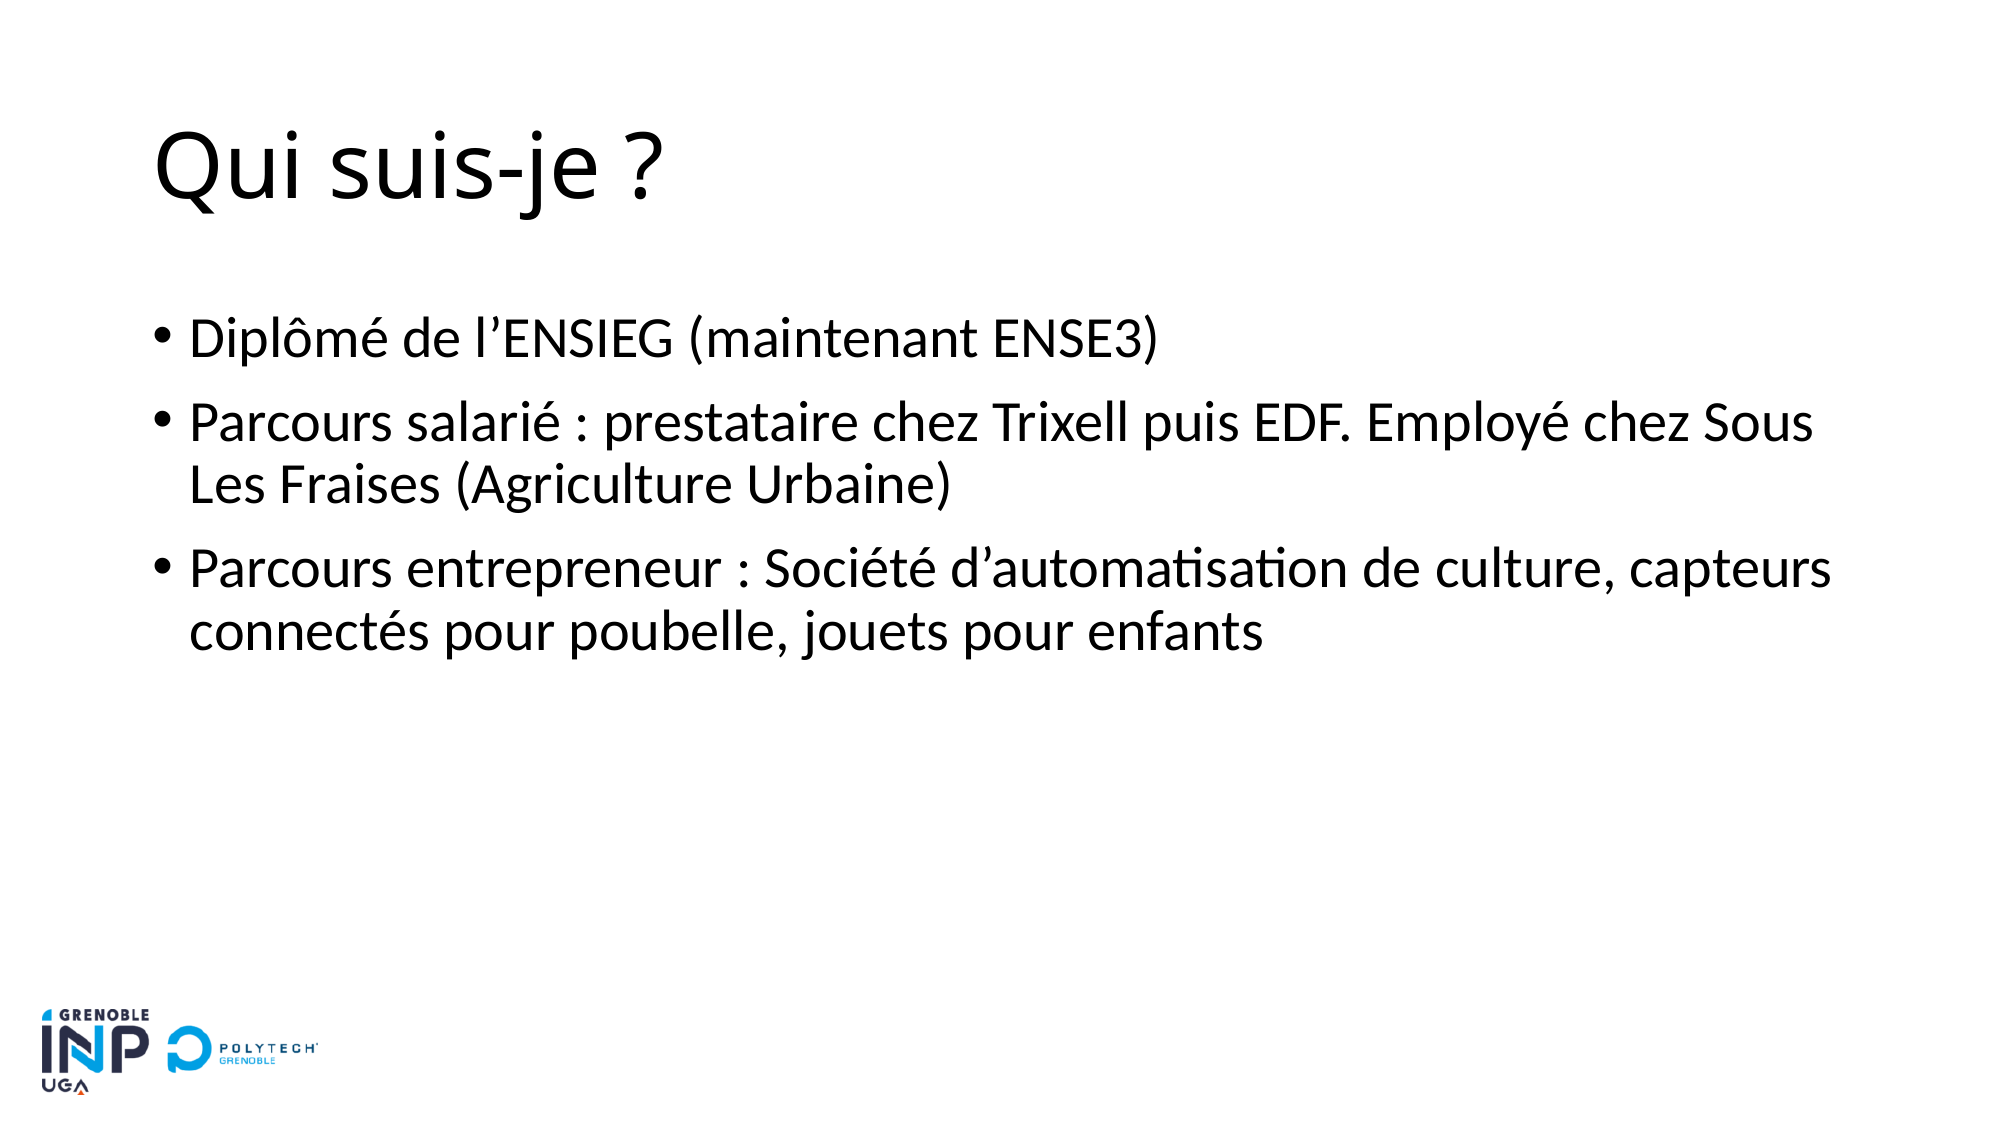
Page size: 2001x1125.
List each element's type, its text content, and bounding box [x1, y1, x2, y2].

picture [42, 1009, 318, 1095]
list Diplômé de l’ENSIEG (maintenant ENSE3) Parcours salarié : prestataire chez Trixell puis EDF. Employé chez Sous Les Fraises (Agriculture Urbaine) Parcours entrepreneur : Société d’automatisation de culture, capteurs connectés pour poubelle, jouets pour enfants [137, 299, 1863, 1014]
title Qui suis-je ? [137, 59, 1863, 278]
